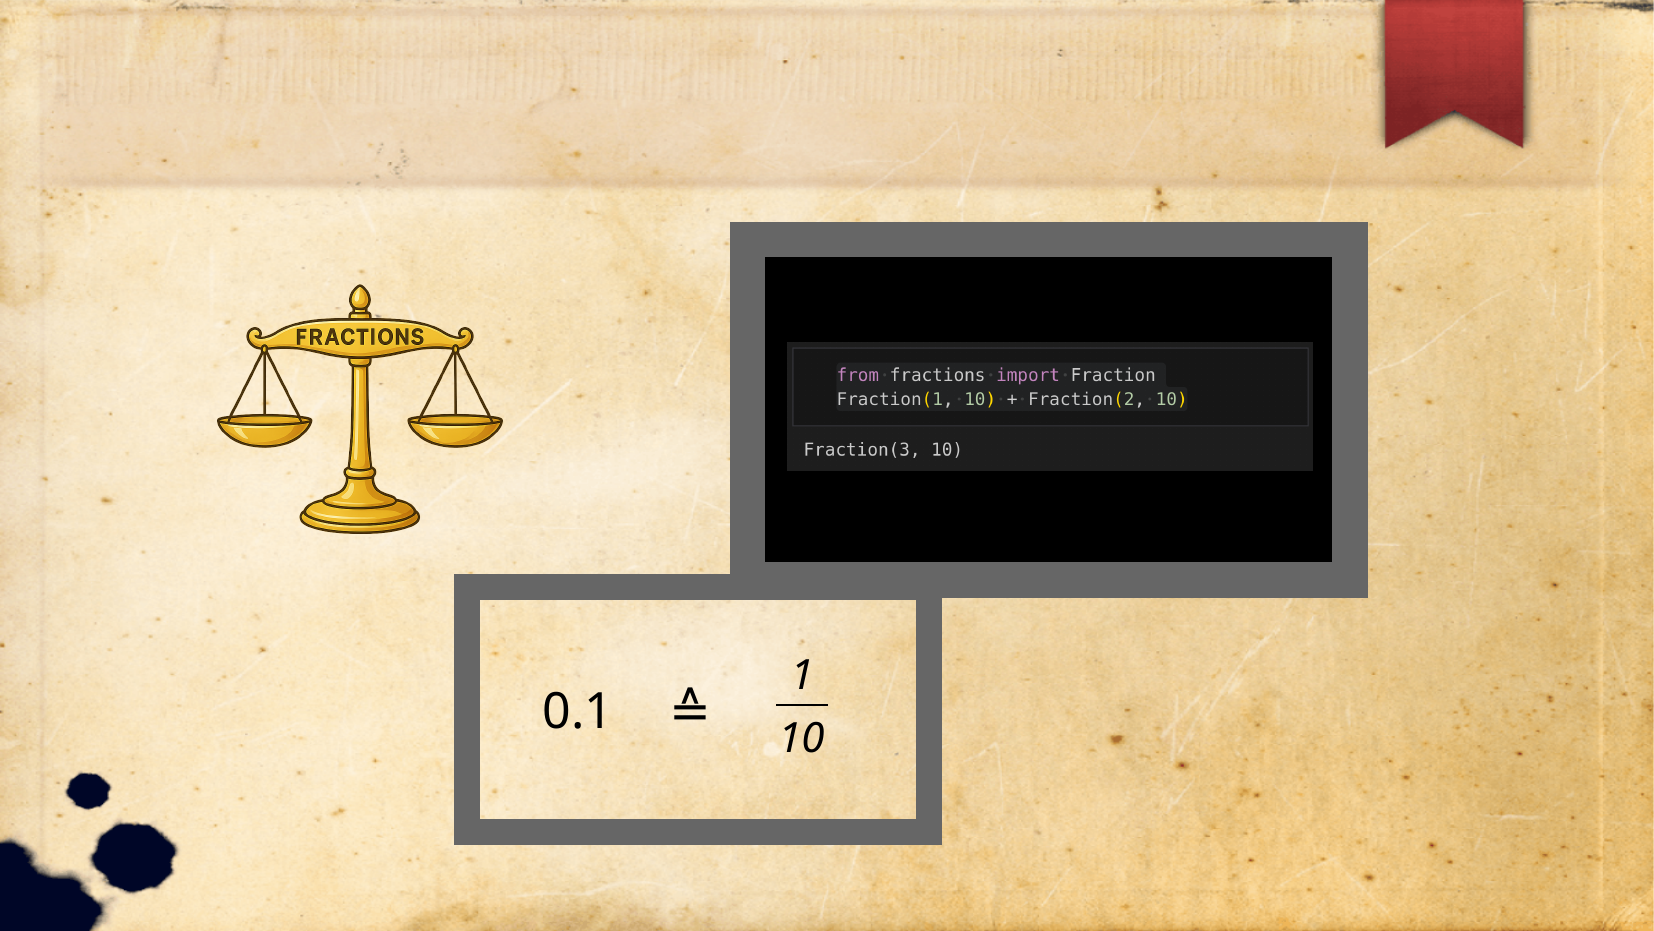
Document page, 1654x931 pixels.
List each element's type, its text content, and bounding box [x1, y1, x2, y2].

table_header 0.1 [516, 669, 645, 759]
table_header [737, 669, 774, 759]
picture [0, 0, 1654, 931]
table_header ≙ [645, 669, 737, 759]
text_box [454, 222, 1368, 845]
chart [774, 644, 831, 765]
table_header [831, 669, 916, 759]
